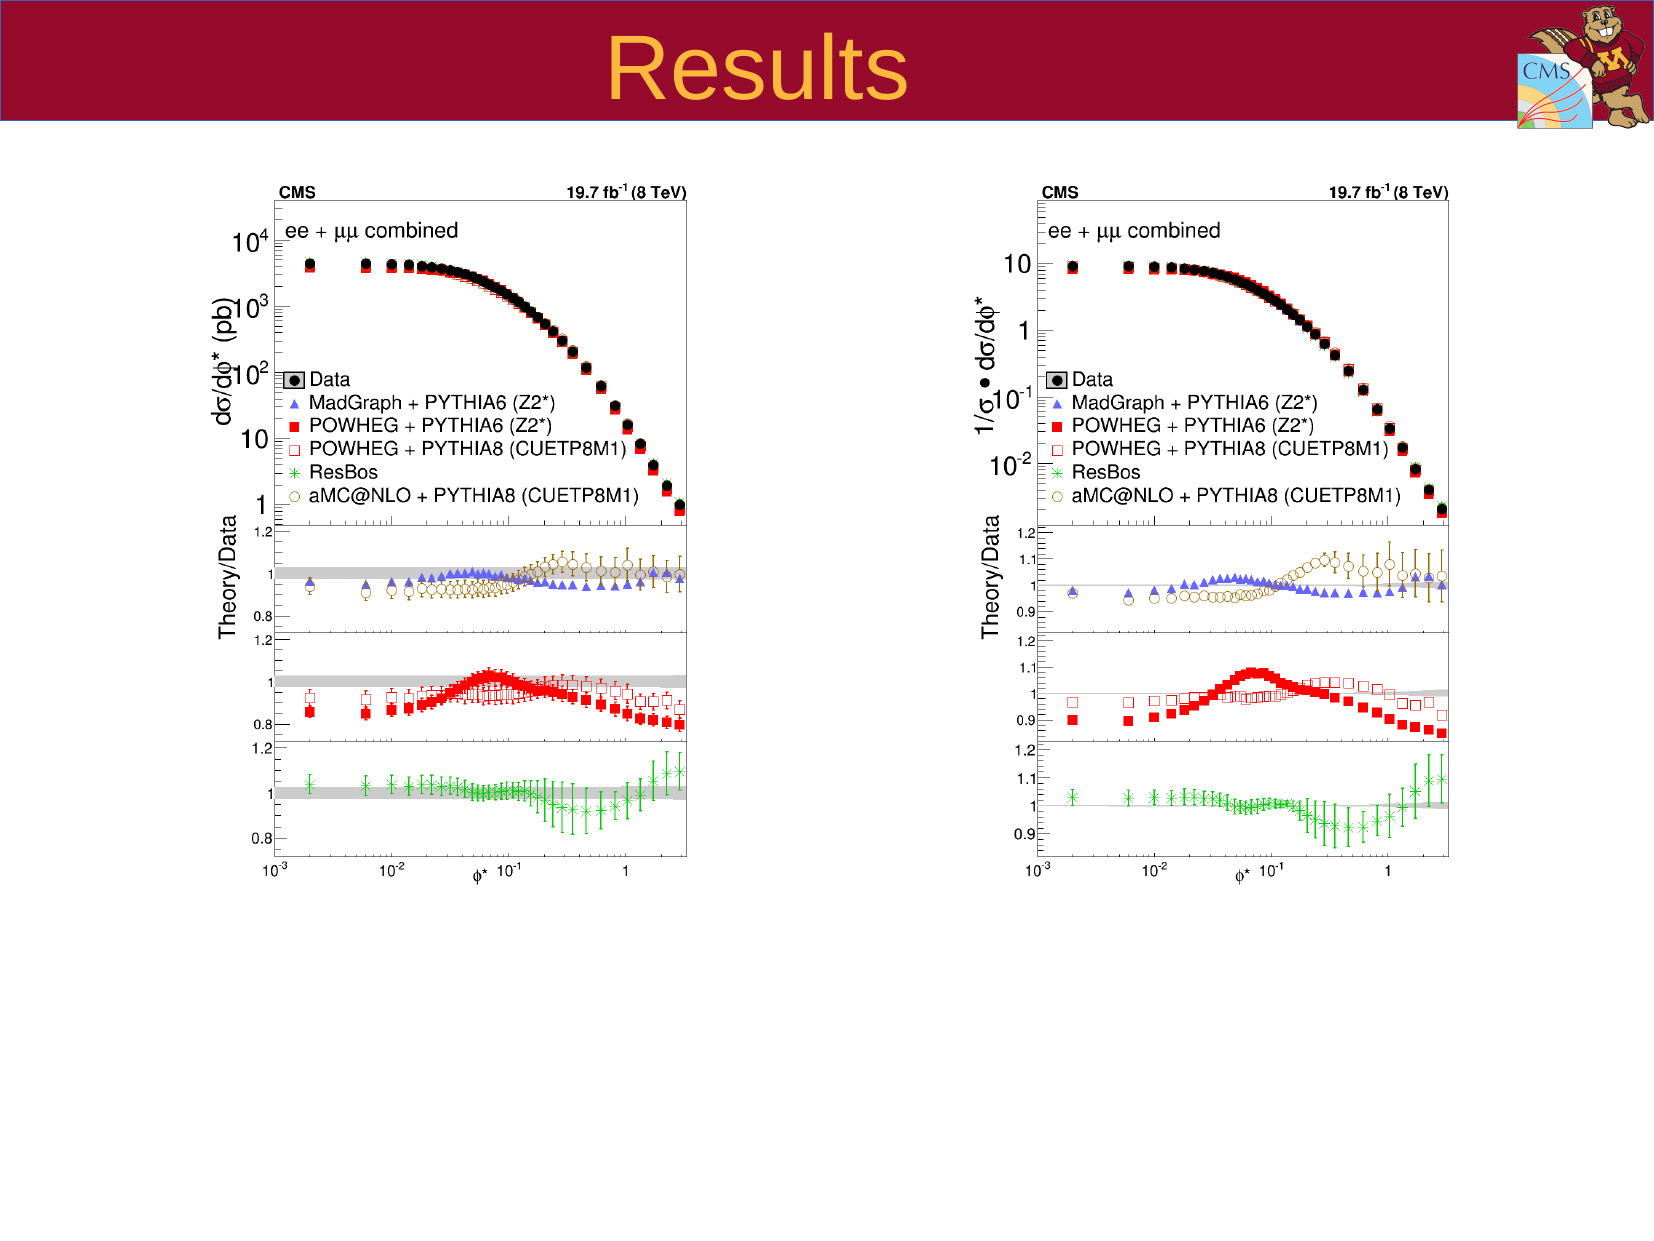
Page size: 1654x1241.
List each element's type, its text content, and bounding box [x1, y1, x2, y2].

picture [964, 164, 1453, 885]
picture [201, 164, 691, 885]
picture [1515, 0, 1652, 135]
title Results [0, 15, 1516, 121]
